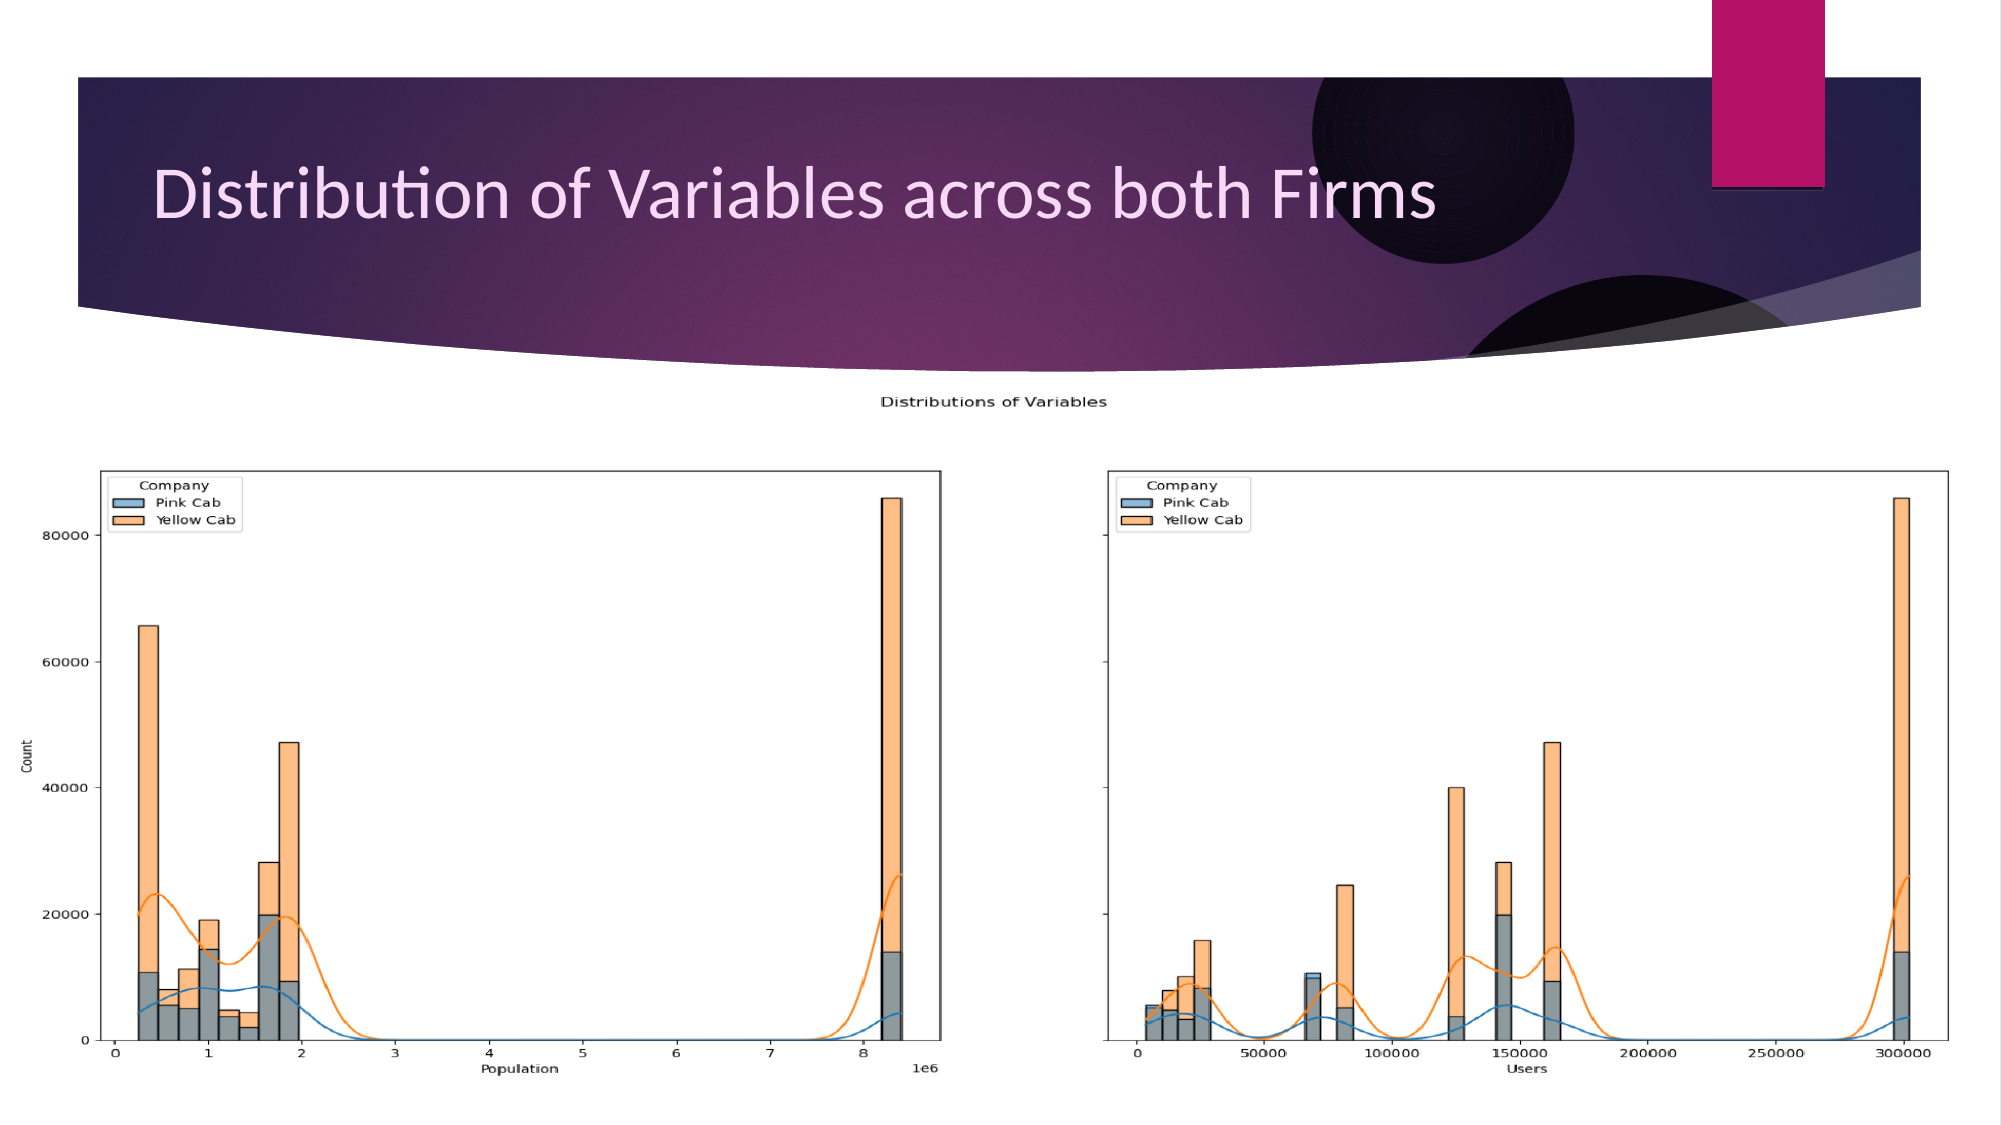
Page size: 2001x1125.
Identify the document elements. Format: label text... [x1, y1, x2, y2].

title Distribution of Variables across both Firms [137, 79, 1863, 298]
picture [0, 393, 1977, 1089]
